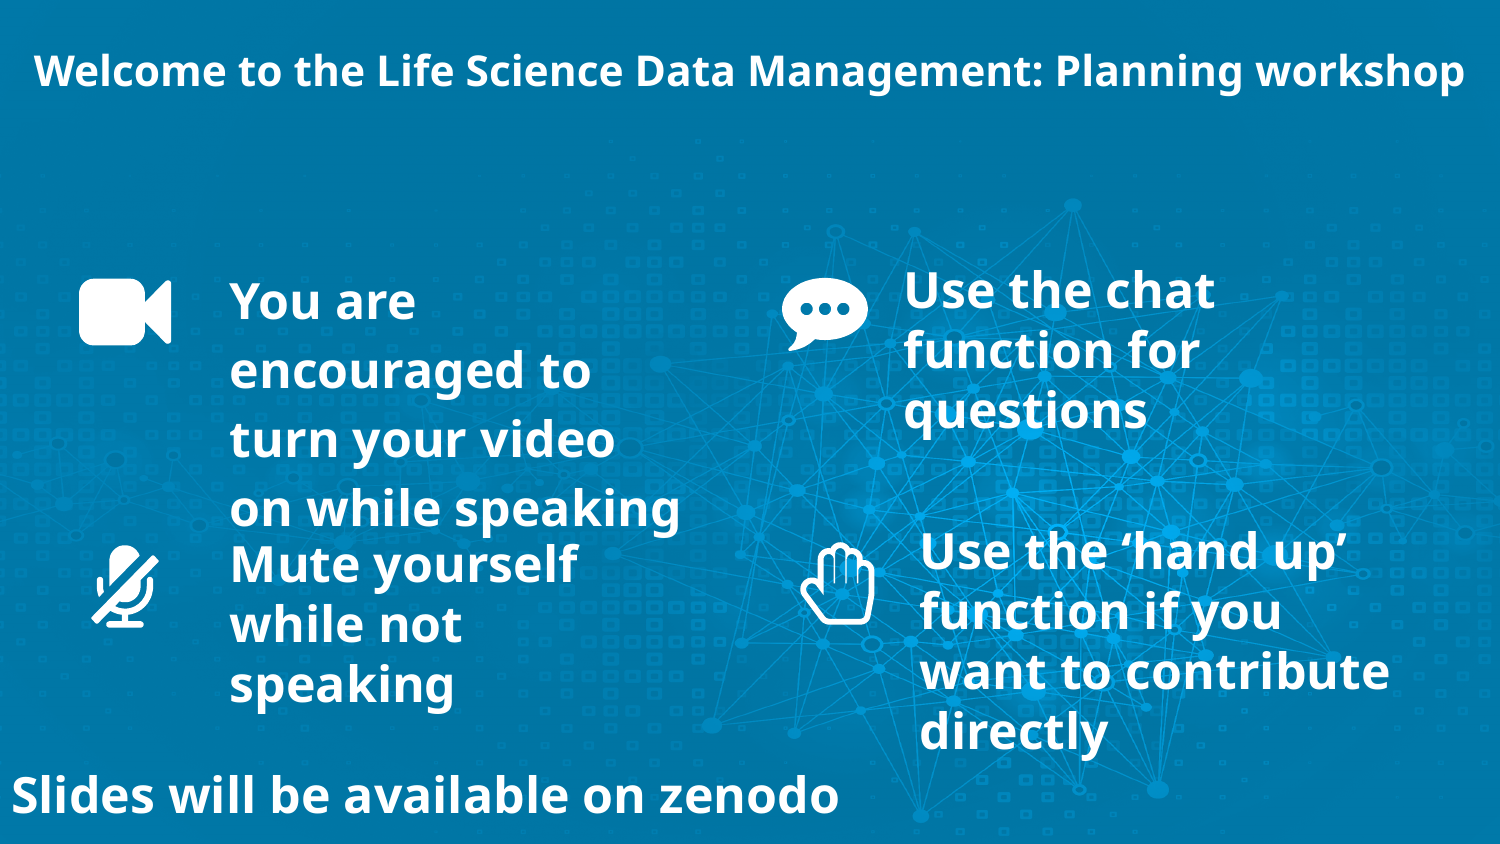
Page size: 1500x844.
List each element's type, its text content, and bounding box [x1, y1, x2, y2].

title Welcome to the Life Science Data Management: Planning workshop [19, 28, 1489, 123]
text_box [91, 555, 159, 628]
text_box [79, 278, 172, 346]
text_box [96, 576, 104, 598]
text_box [109, 545, 140, 587]
text_box Slides will be available on zenodo [0, 752, 1489, 835]
text_box You are encouraged to turn your video on while speaking [214, 245, 698, 384]
text_box Use the chat function for questions [888, 243, 1393, 452]
text_box [782, 277, 868, 351]
text_box Use the ‘hand up’ function if you want to contribute directly [904, 504, 1409, 713]
text_box [800, 542, 875, 625]
text_box Mute yourself while not speaking [214, 517, 698, 668]
